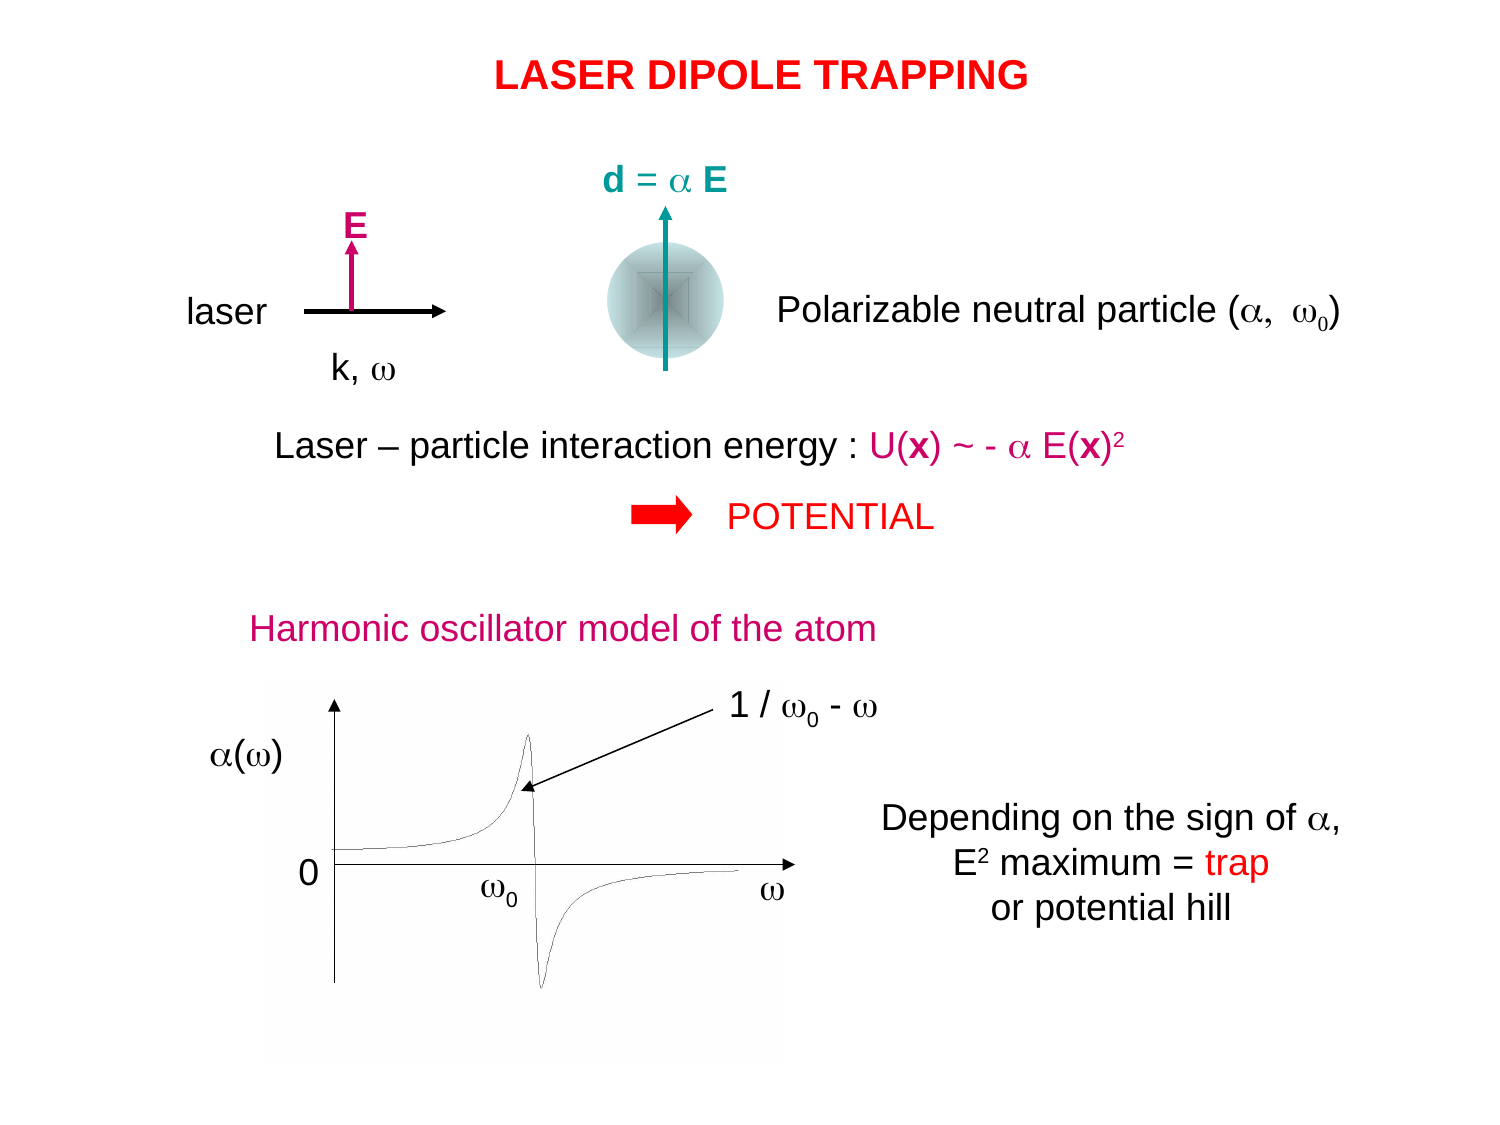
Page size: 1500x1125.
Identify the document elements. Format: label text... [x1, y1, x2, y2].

picture [263, 675, 788, 1069]
text_box 0 [283, 839, 335, 901]
text_box () [194, 721, 299, 782]
text_box LASER DIPOLE TRAPPING [479, 40, 1045, 106]
text_box Polarizable neutral particle () [761, 277, 1357, 344]
text_box Laser – particle interaction energy : U(x) ~ -  E(x)2 [259, 413, 1140, 475]
text_box [606, 241, 663, 360]
text_box  [744, 855, 801, 916]
text_box k,  [316, 334, 412, 396]
text_box d =  E [587, 147, 743, 208]
text_box 1 / 0 -  [714, 672, 893, 740]
text_box Harmonic oscillator model of the atom [234, 596, 893, 658]
text_box POTENTIAL [711, 484, 951, 546]
text_box laser [171, 279, 283, 340]
text_box E [328, 193, 384, 254]
text_box [668, 241, 725, 360]
text_box [632, 496, 692, 533]
text_box Depending on the sign of , E2 maximum = trap or potential hill [865, 784, 1357, 936]
text_box 0 [465, 852, 533, 920]
